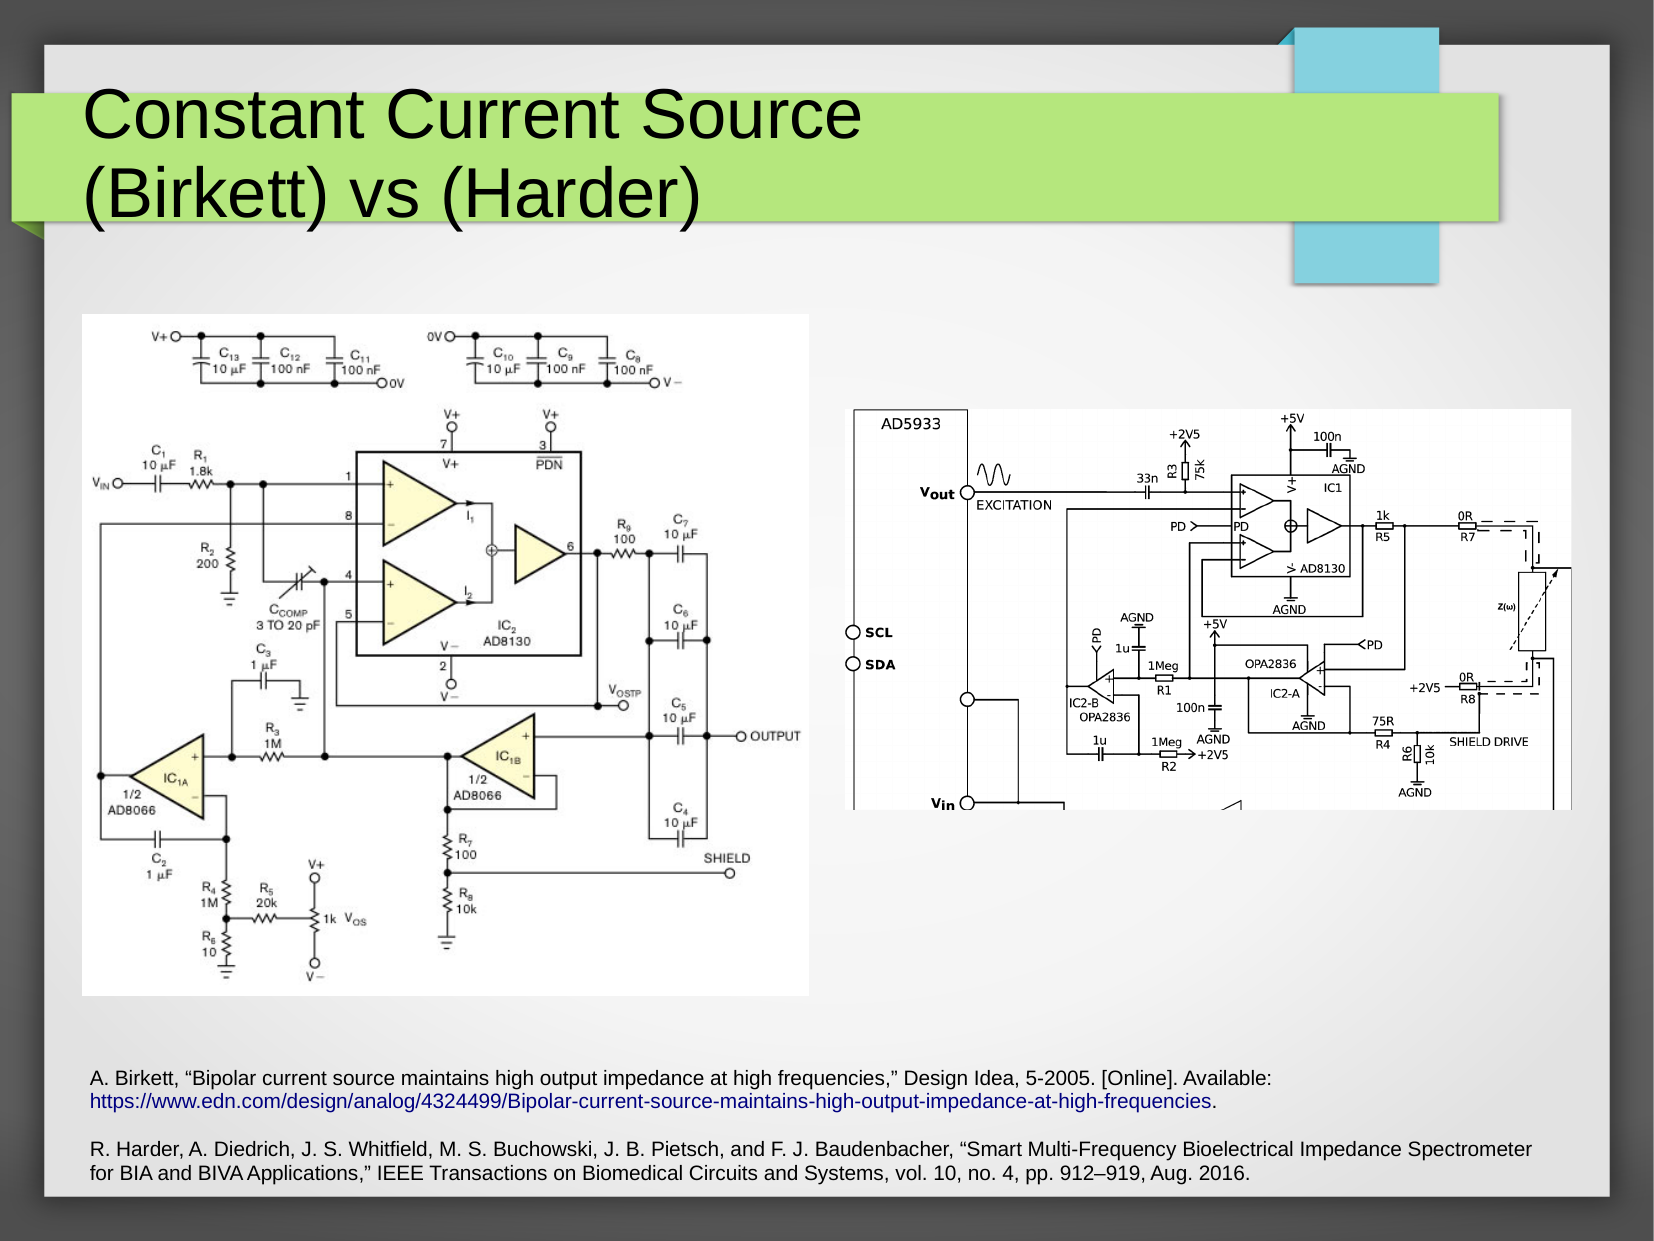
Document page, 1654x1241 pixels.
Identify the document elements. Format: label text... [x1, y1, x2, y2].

text_box A. Birkett, “Bipolar current source maintains high output impedance at high frequencies,” Design Idea, 5-2005. [Online]. Available: https://www.edn.com/design/analog/4324499/Bipolar-current-source-maintains-high-output-impedance-at-high-frequencies. R. Harder, A. Diedrich, J. S. Whitfield, M. S. Buchowski, J. B. Pietsch, and F. J. Baudenbacher, “Smart Multi-Frequency Bioelectrical Impedance Spectrometer for BIA and BIVA Applications,” IEEE Transactions on Biomedical Circuits and Systems, vol. 10, no. 4, pp. 912–919, Aug. 2016. [75, 1059, 1572, 1241]
picture [0, 0, 1654, 1241]
title Constant Current Source (Birkett) vs (Harder) [82, 74, 1264, 233]
